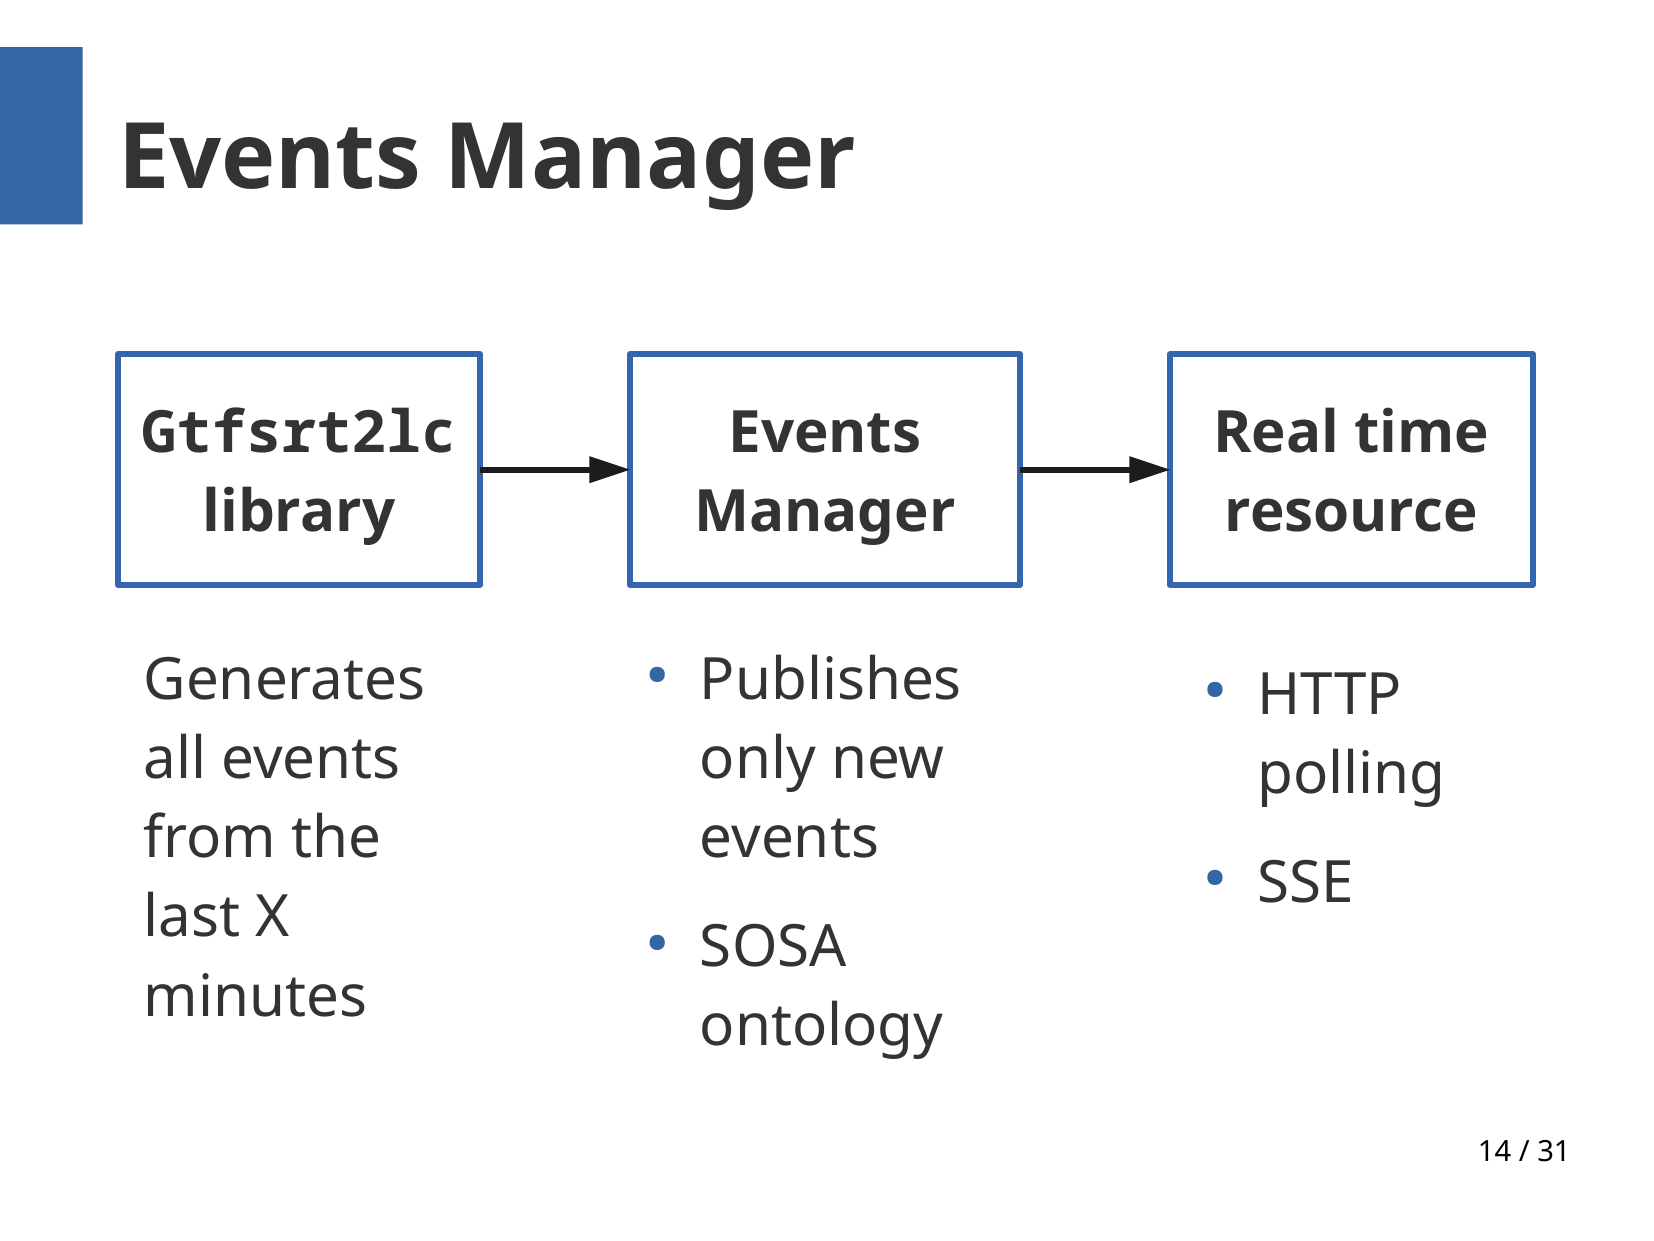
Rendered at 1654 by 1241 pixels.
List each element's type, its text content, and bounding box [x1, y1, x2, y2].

list HTTP polling SSE [1186, 651, 1505, 1096]
title Events Manager [118, 49, 1571, 257]
list Real time resource [1170, 354, 1533, 586]
list Events Manager [630, 354, 1021, 586]
list Gtfsrt2lc library [118, 354, 481, 586]
list Publishes only new events SOSA ontology [629, 636, 1022, 1096]
list Generates all events from the last X minutes [143, 636, 459, 1096]
